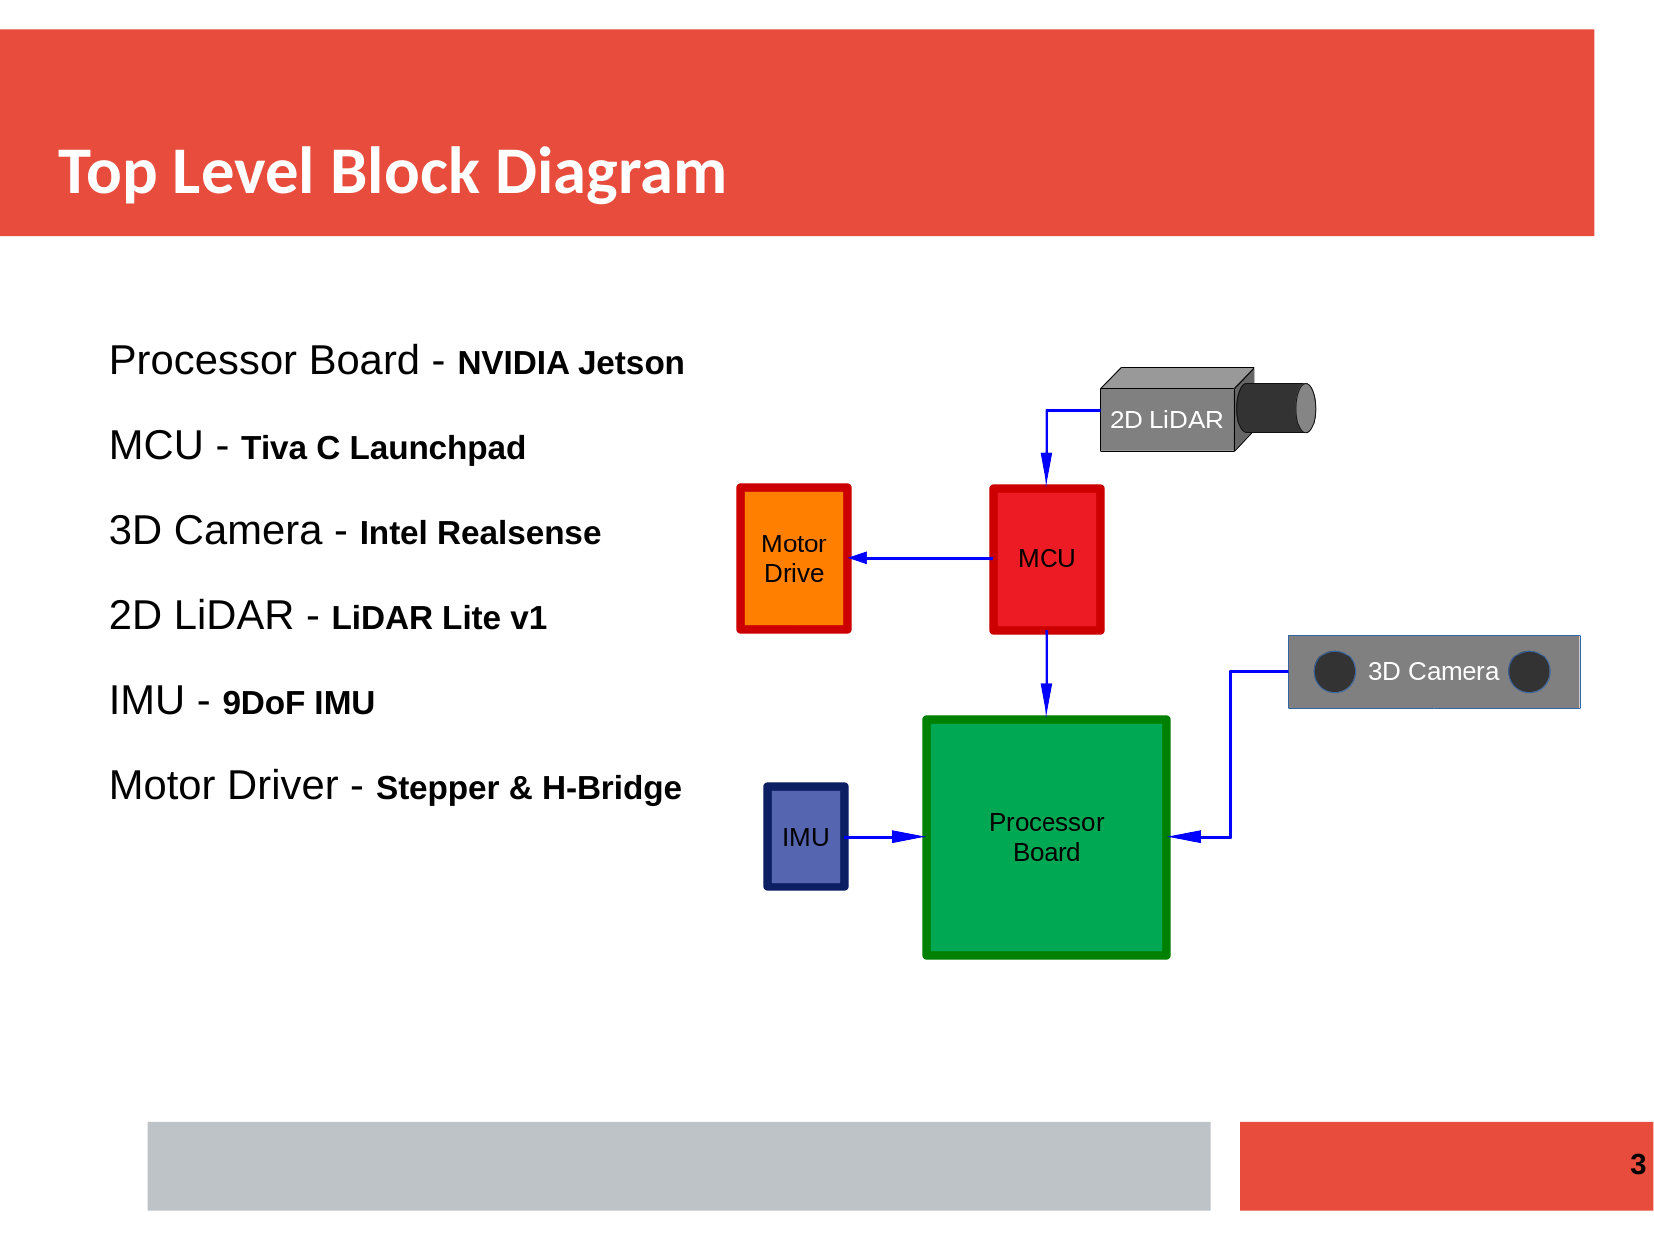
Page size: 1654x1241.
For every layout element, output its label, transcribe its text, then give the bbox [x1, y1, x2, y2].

text_box Top Level Block Diagram [58, 58, 1595, 207]
text_box Processor Board - NVIDIA Jetson MCU - Tiva C Launchpad 3D Camera - Intel Realsense 2D LiDAR - LiDAR Lite v1 IMU - 9DoF IMU Motor Driver - Stepper & H-Bridge [93, 317, 861, 1126]
slide_number <number> [1547, 1145, 1647, 1241]
picture [627, 309, 1654, 1118]
